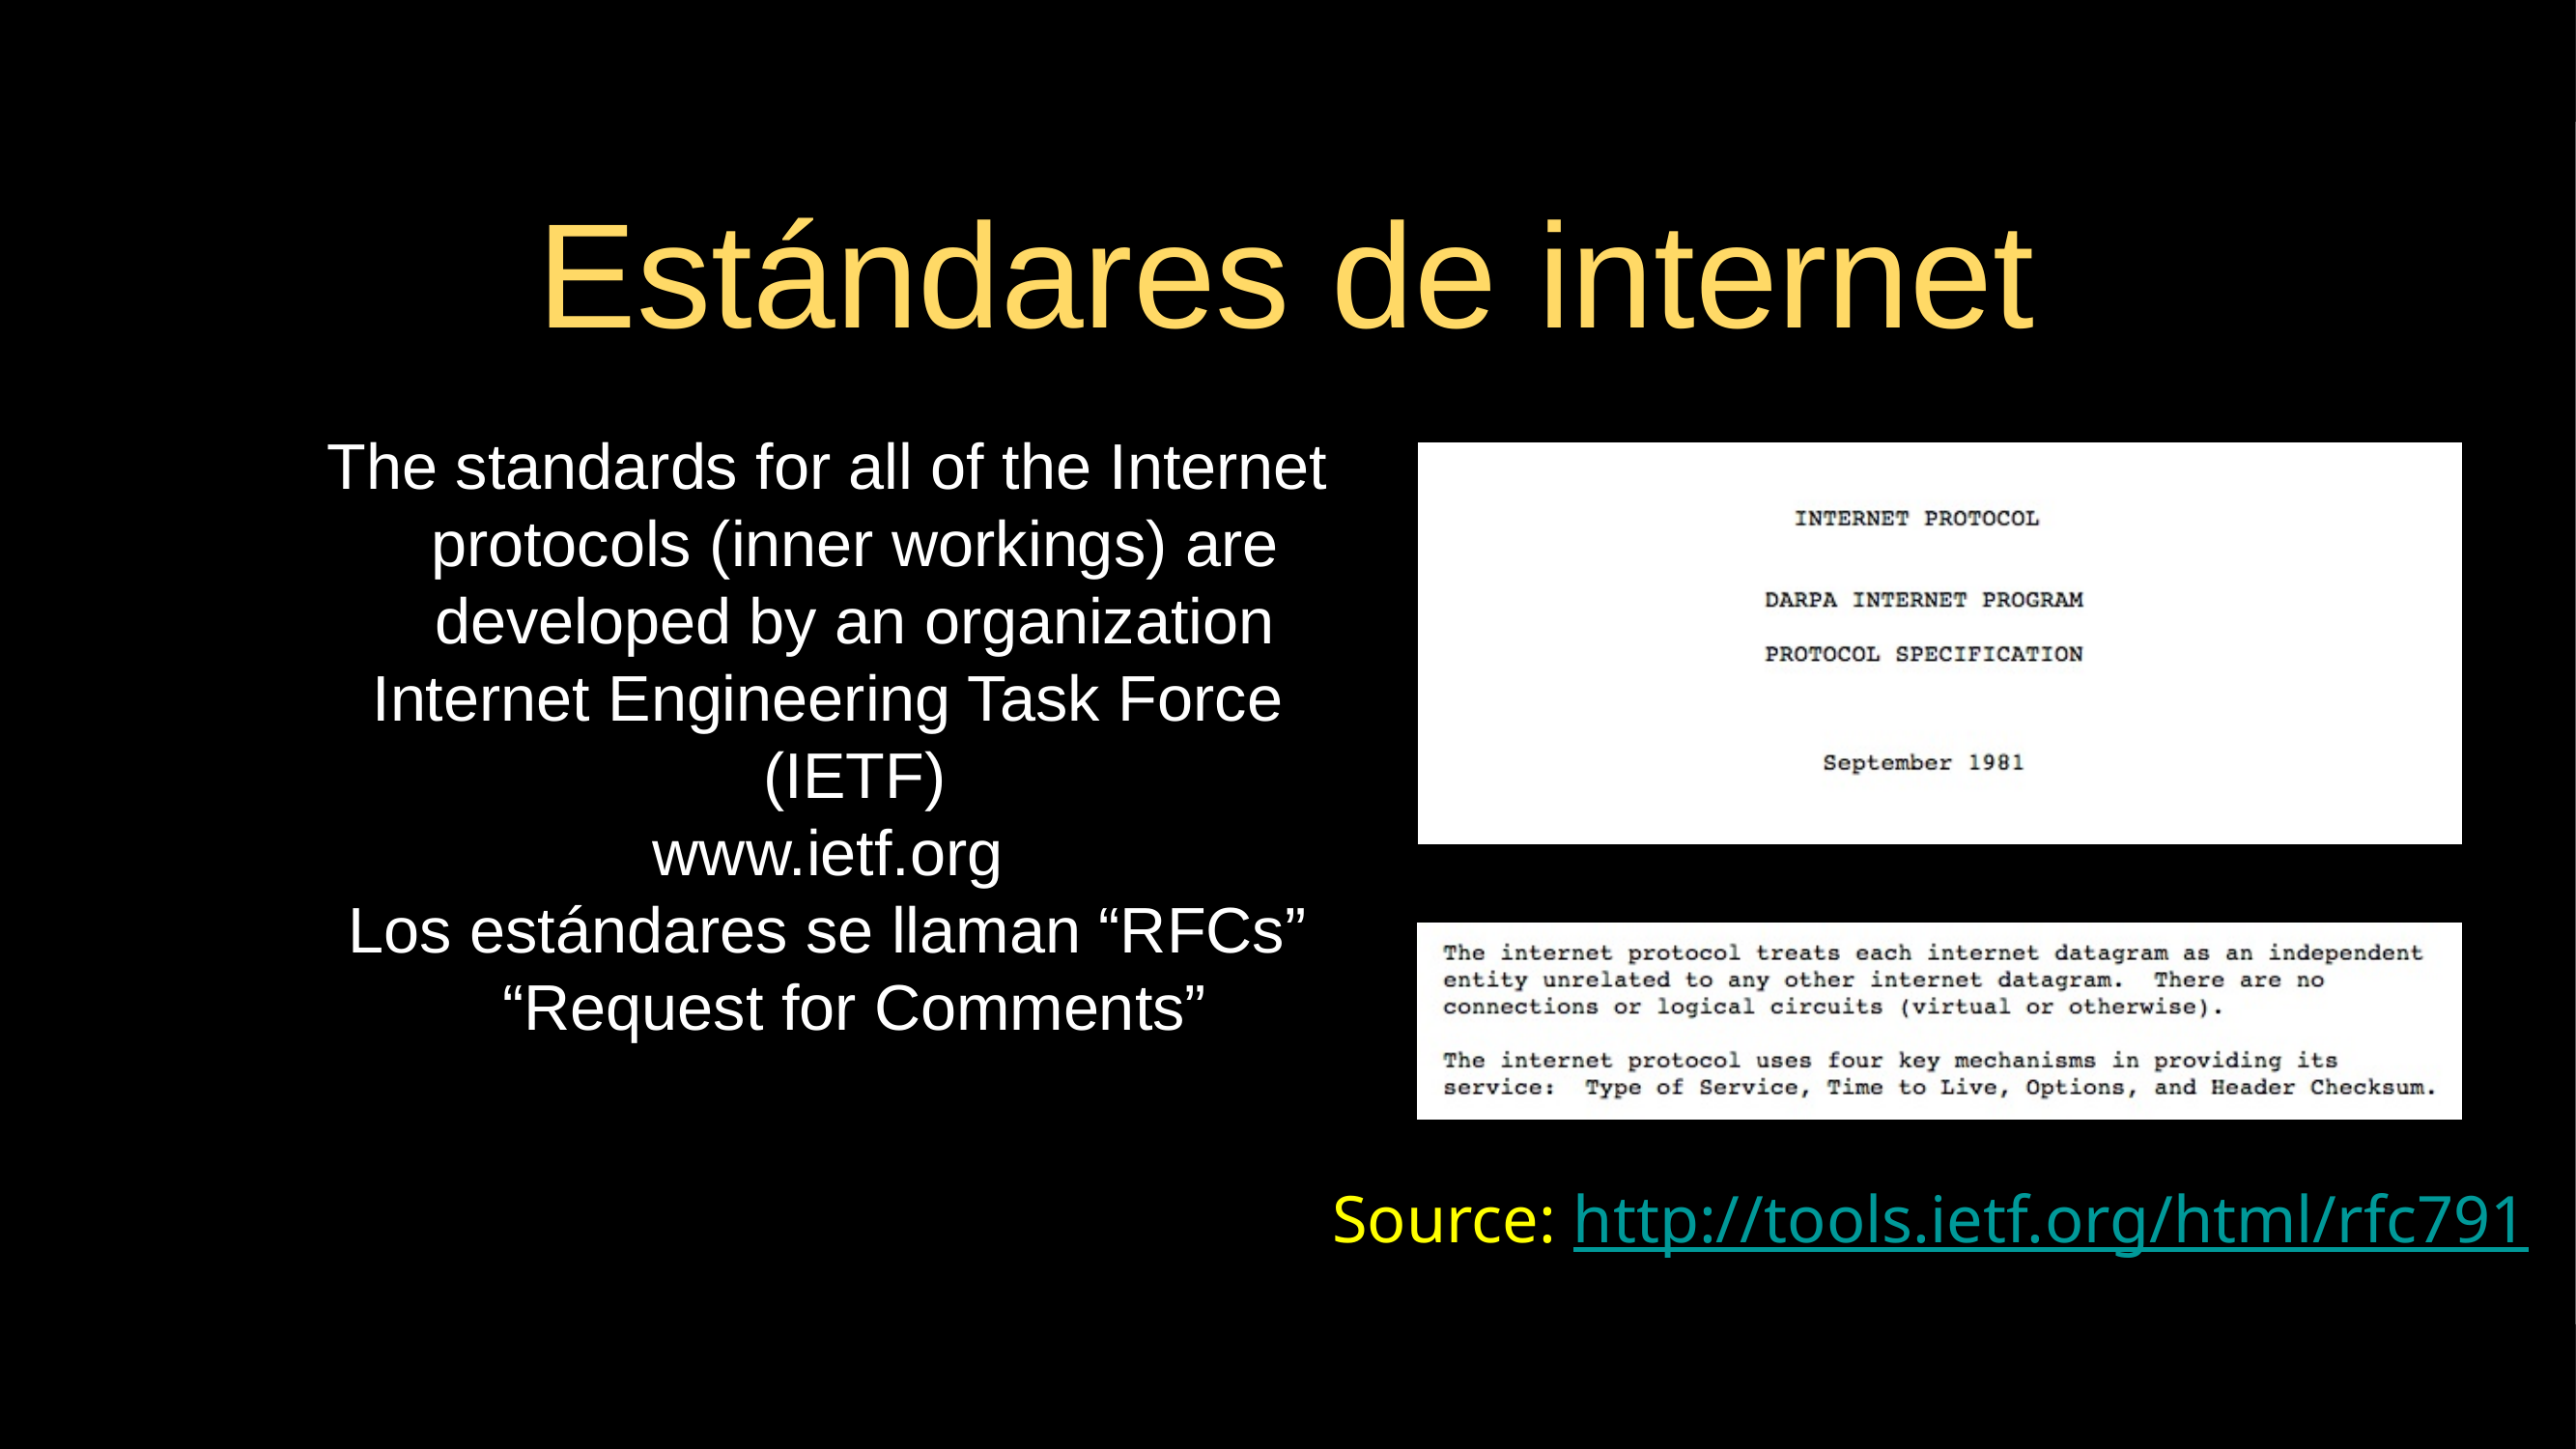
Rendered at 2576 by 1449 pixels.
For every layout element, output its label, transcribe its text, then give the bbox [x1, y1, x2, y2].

list The standards for all of the Internet protocols (inner workings) are developed by an organization Internet Engineering Task Force (IETF) www.ietf.org Los estándares se llaman “RFCs” “Request for Comments” [239, 411, 1352, 1261]
text_box Source: http://tools.ietf.org/html/rfc791 [1331, 1178, 2546, 1266]
picture [1417, 923, 2462, 1120]
picture [1418, 442, 2462, 844]
title Estándares de internet [183, 133, 2391, 403]
